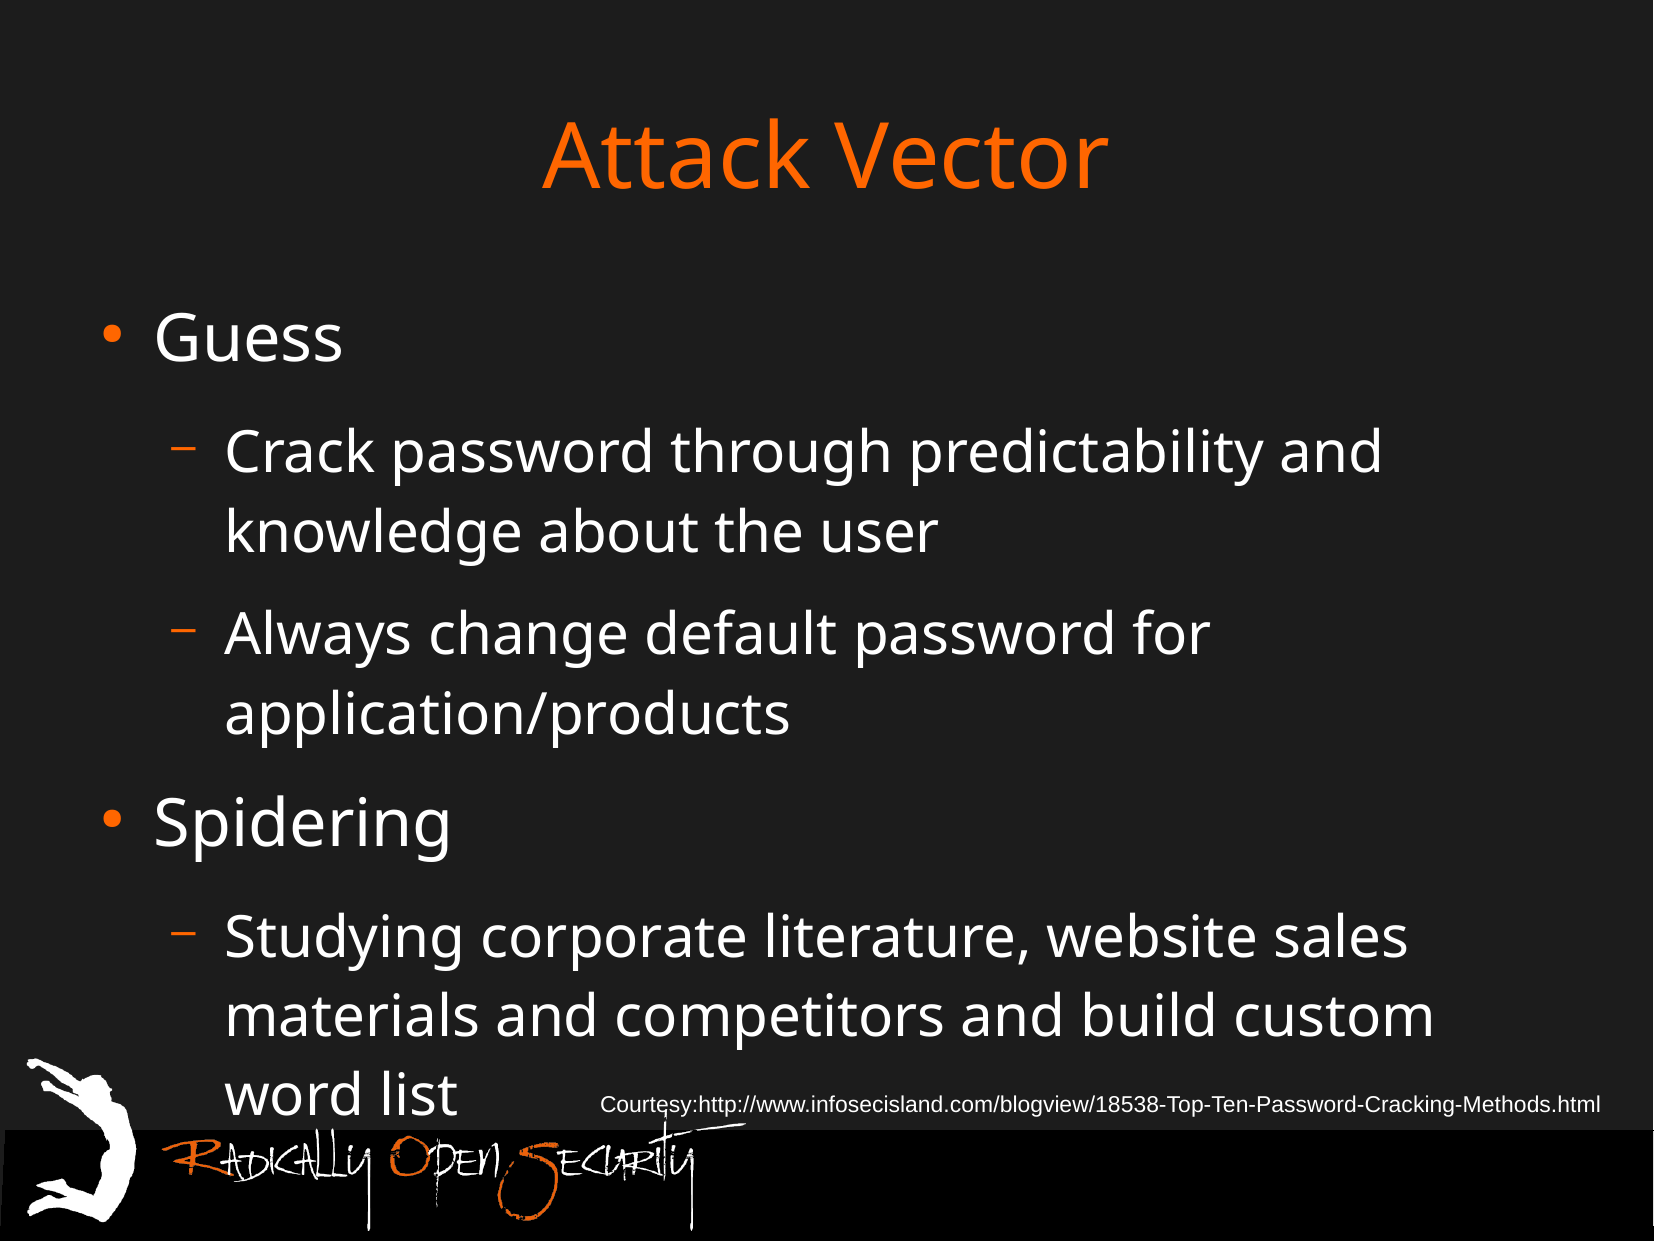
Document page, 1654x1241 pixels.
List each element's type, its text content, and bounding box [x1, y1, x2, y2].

text_box Courtesy:http://www.infosecisland.com/blogview/18538-Top-Ten-Password-Cracking-Methods.html [585, 1083, 1637, 1127]
list Guess Crack password through predictability and knowledge about the user Always change default password for application/products Spidering Studying corporate literature, website sales materials and competitors and build custom word list [82, 290, 1571, 1029]
picture [0, 1022, 778, 1241]
title Attack Vector [82, 49, 1571, 257]
